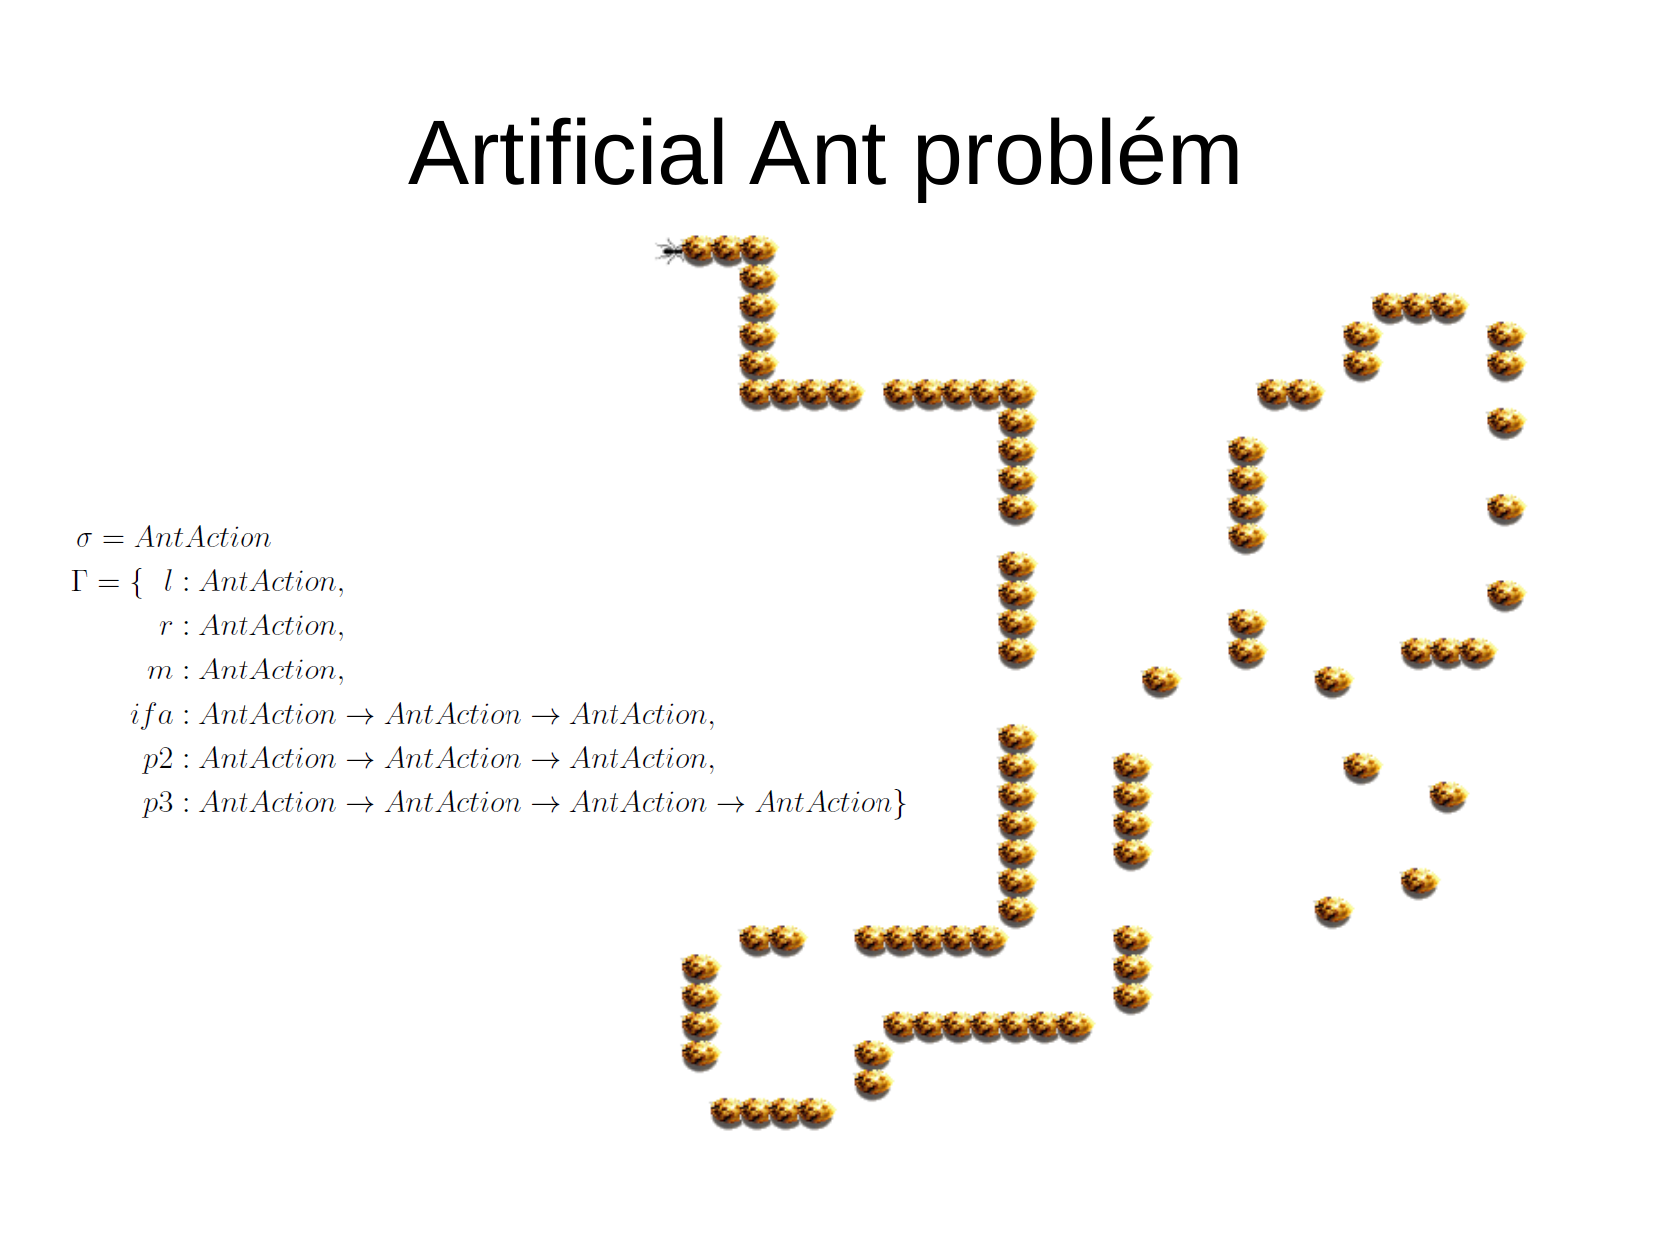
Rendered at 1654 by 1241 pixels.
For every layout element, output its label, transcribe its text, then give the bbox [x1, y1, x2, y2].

title Artificial Ant problém [82, 49, 1571, 257]
picture [33, 209, 1576, 1183]
